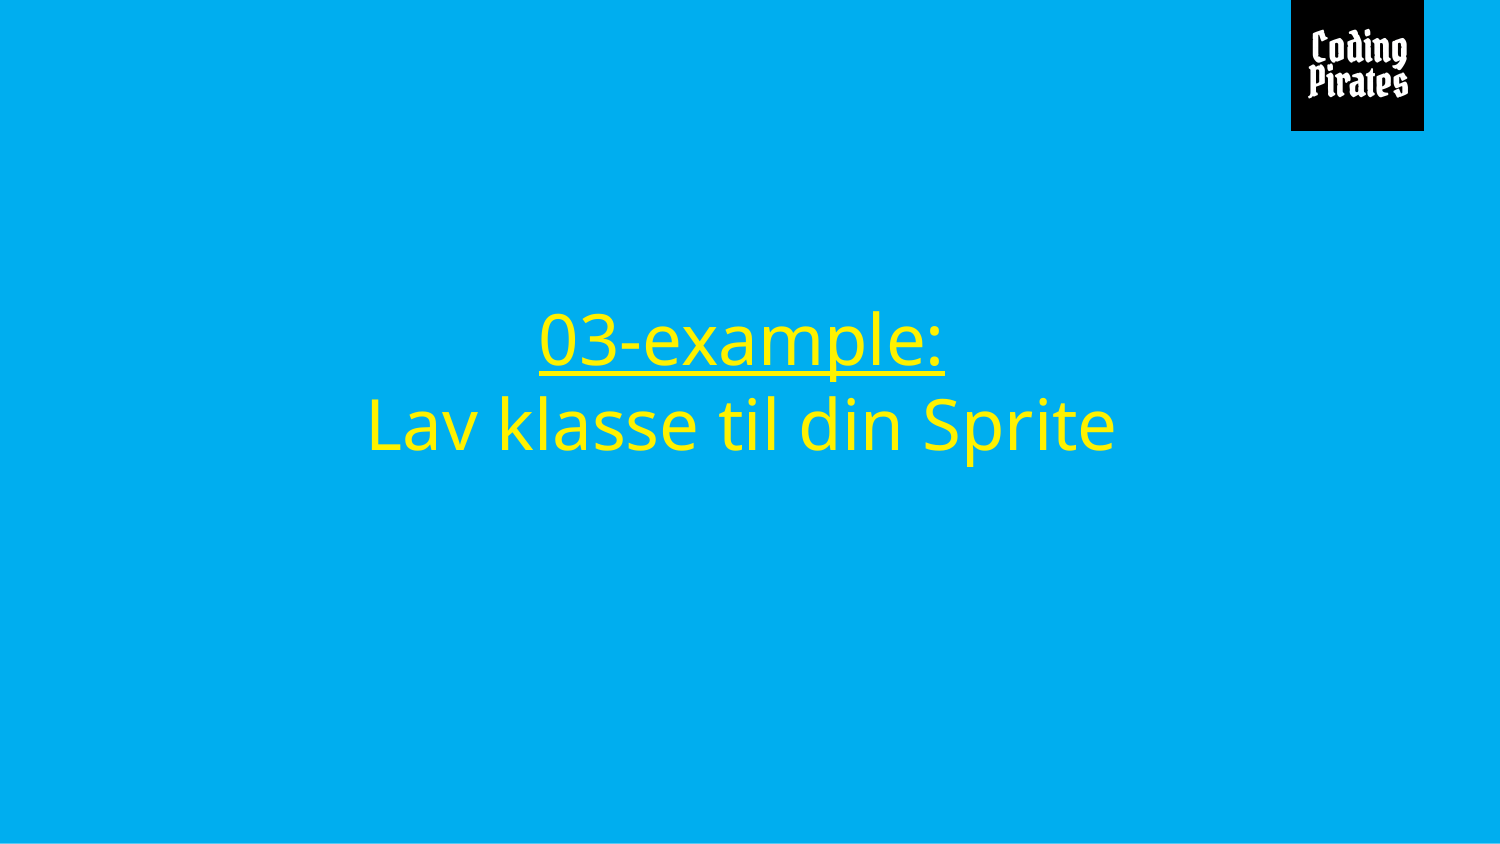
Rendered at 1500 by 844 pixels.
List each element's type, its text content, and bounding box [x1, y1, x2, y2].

picture [1292, 0, 1423, 130]
title 03-example: Lav klasse til din Sprite [12, 352, 1472, 491]
